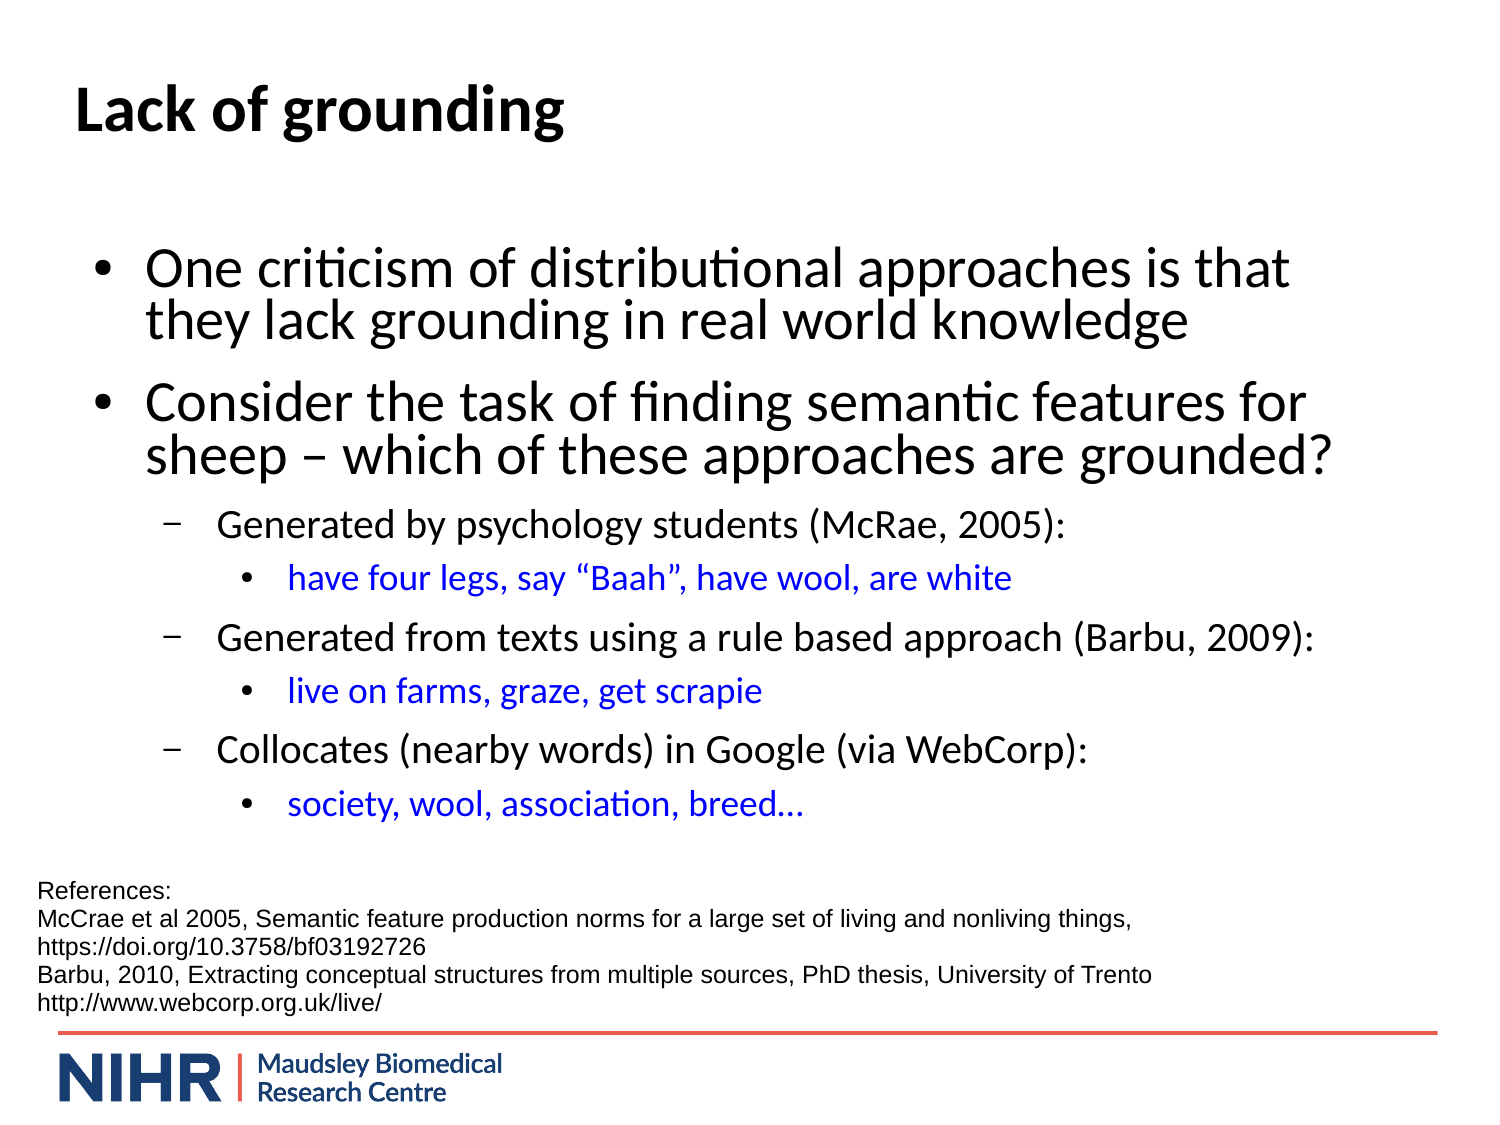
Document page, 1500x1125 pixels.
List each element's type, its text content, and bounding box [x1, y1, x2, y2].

list One criticism of distributional approaches is that they lack grounding in real world knowledge Consider the task of finding semantic features for sheep – which of these approaches are grounded? Generated by psychology students (McRae, 2005): have four legs, say “Baah”, have wool, are white Generated from texts using a rule based approach (Barbu, 2009): live on farms, graze, get scrapie Collocates (nearby words) in Google (via WebCorp): society, wool, association, breed… [75, 245, 1395, 869]
picture [29, 1025, 531, 1125]
text_box References: McCrae et al 2005, Semantic feature production norms for a large set of living and nonliving things, https://doi.org/10.3758/bf03192726 Barbu, 2010, Extracting conceptual structures from multiple sources, PhD thesis, University of Trento http://www.webcorp.org.uk/live/ [22, 869, 1465, 1025]
title Lack of grounding [75, 17, 1425, 213]
